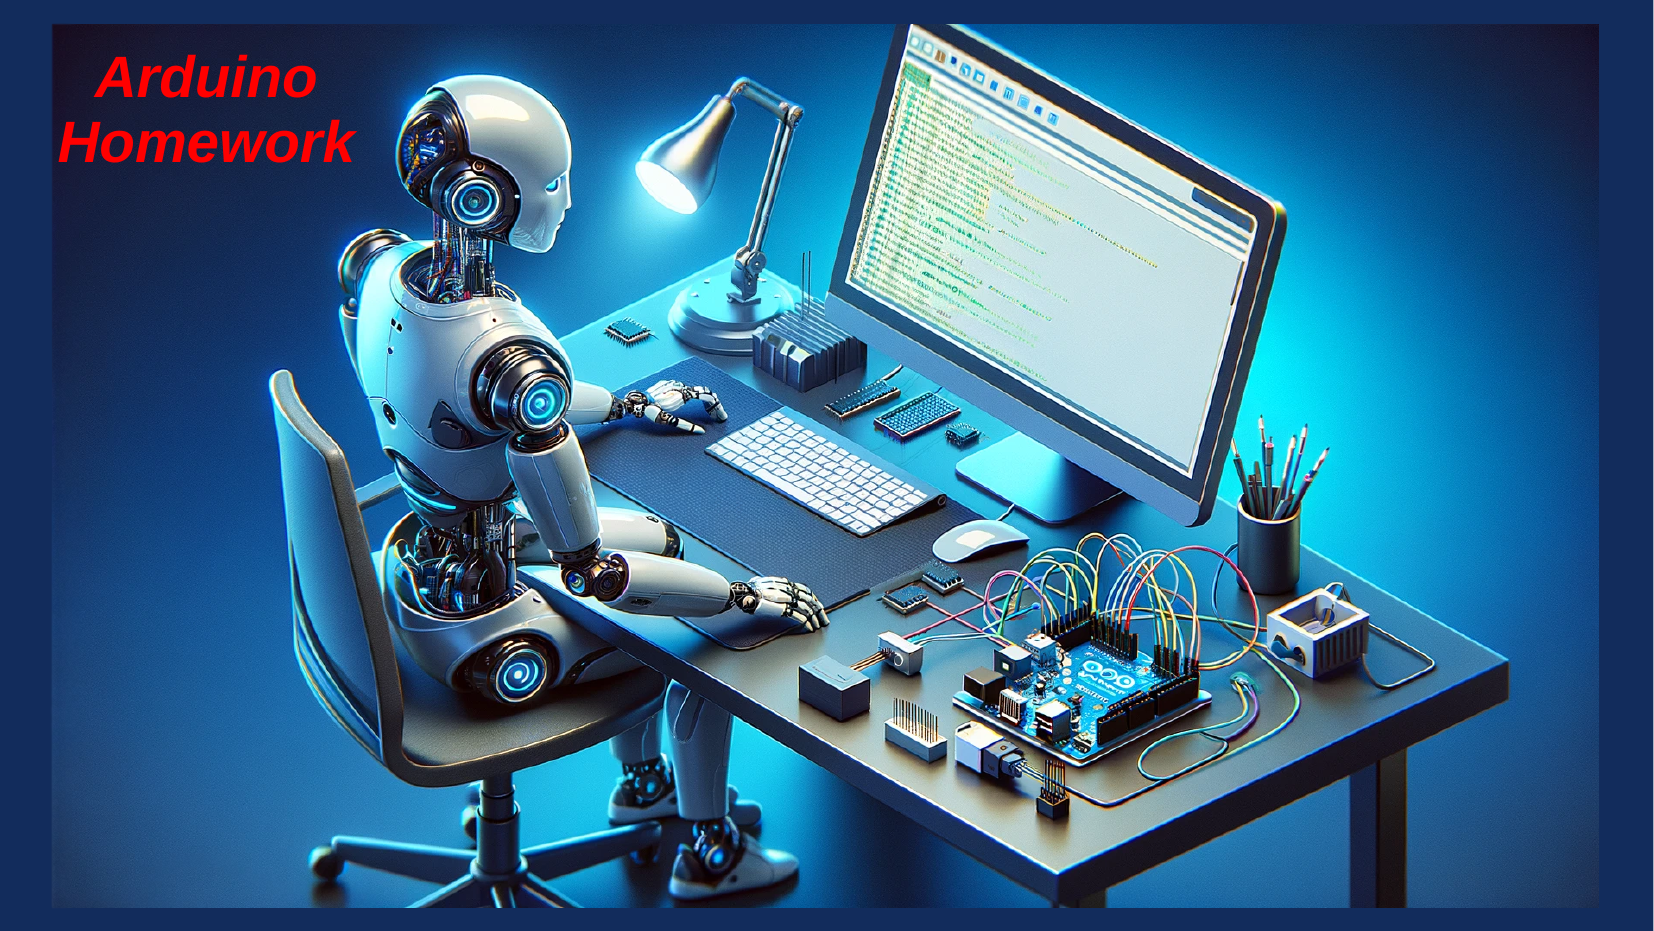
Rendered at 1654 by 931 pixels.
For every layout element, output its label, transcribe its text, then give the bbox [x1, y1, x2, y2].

picture [0, 0, 1654, 931]
text_box Arduino Homework [37, 37, 376, 248]
